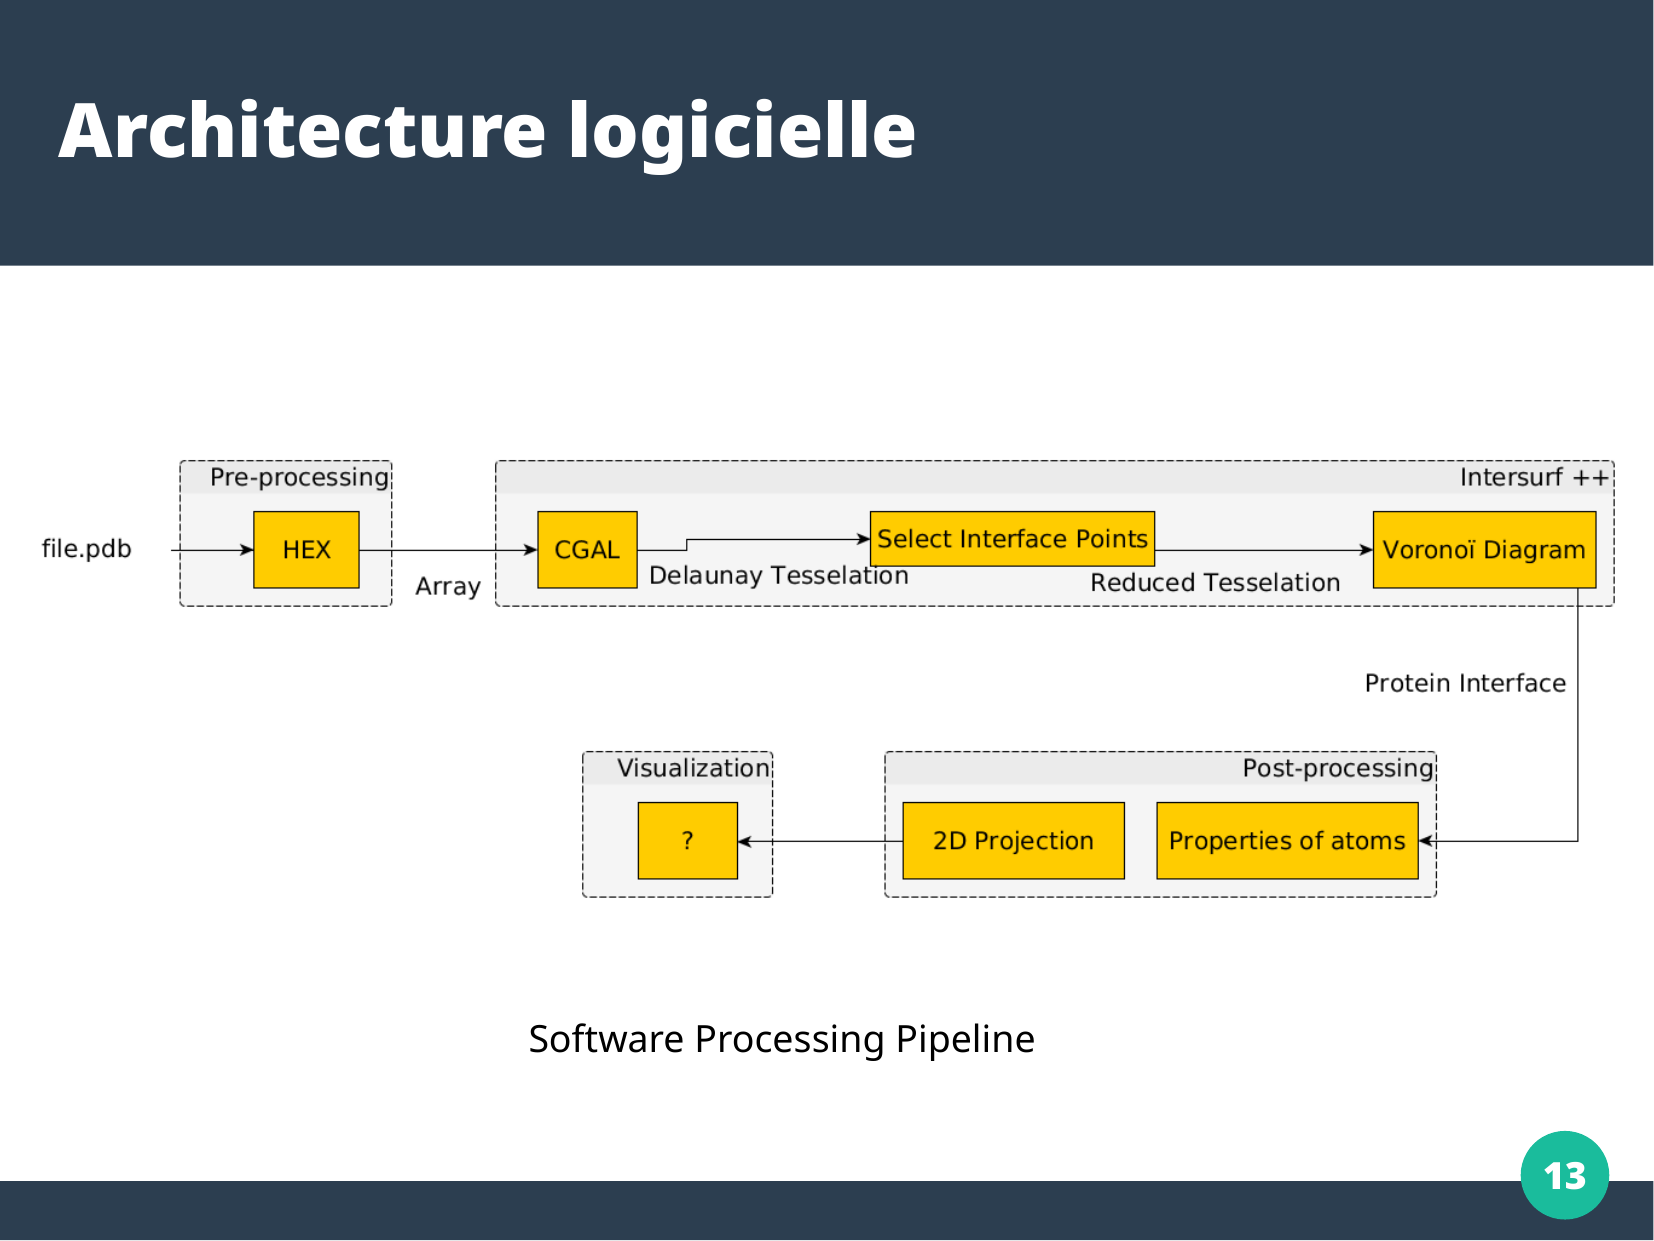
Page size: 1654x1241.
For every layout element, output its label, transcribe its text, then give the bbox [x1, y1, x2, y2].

picture [20, 442, 1633, 916]
text_box Software Processing Pipeline [236, 1004, 1329, 1063]
title Architecture logicielle [59, 49, 1595, 207]
